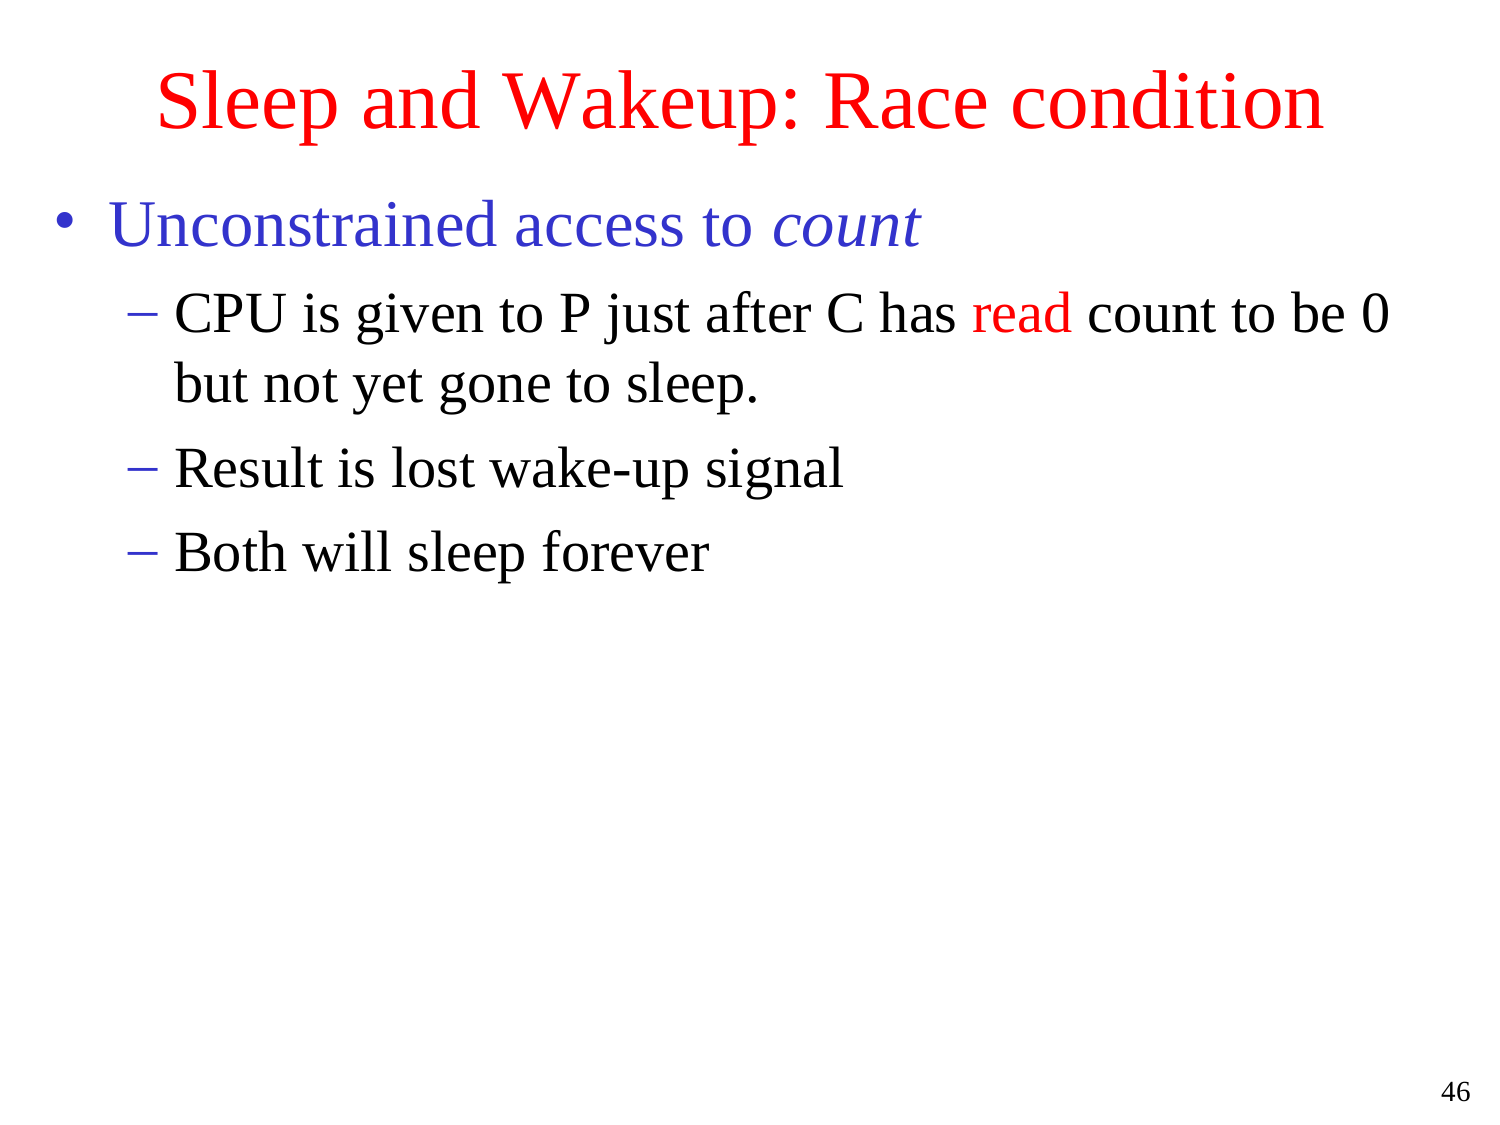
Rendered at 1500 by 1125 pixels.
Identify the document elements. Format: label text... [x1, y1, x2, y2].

text_box <number> [1404, 1064, 1486, 1125]
text_box Unconstrained access to count CPU is given to P just after C has read count to be 0 but not yet gone to sleep. Result is lost wake-up signal Both will sleep forever [38, 172, 1456, 1001]
text_box Sleep and Wakeup: Race condition [103, 27, 1379, 163]
